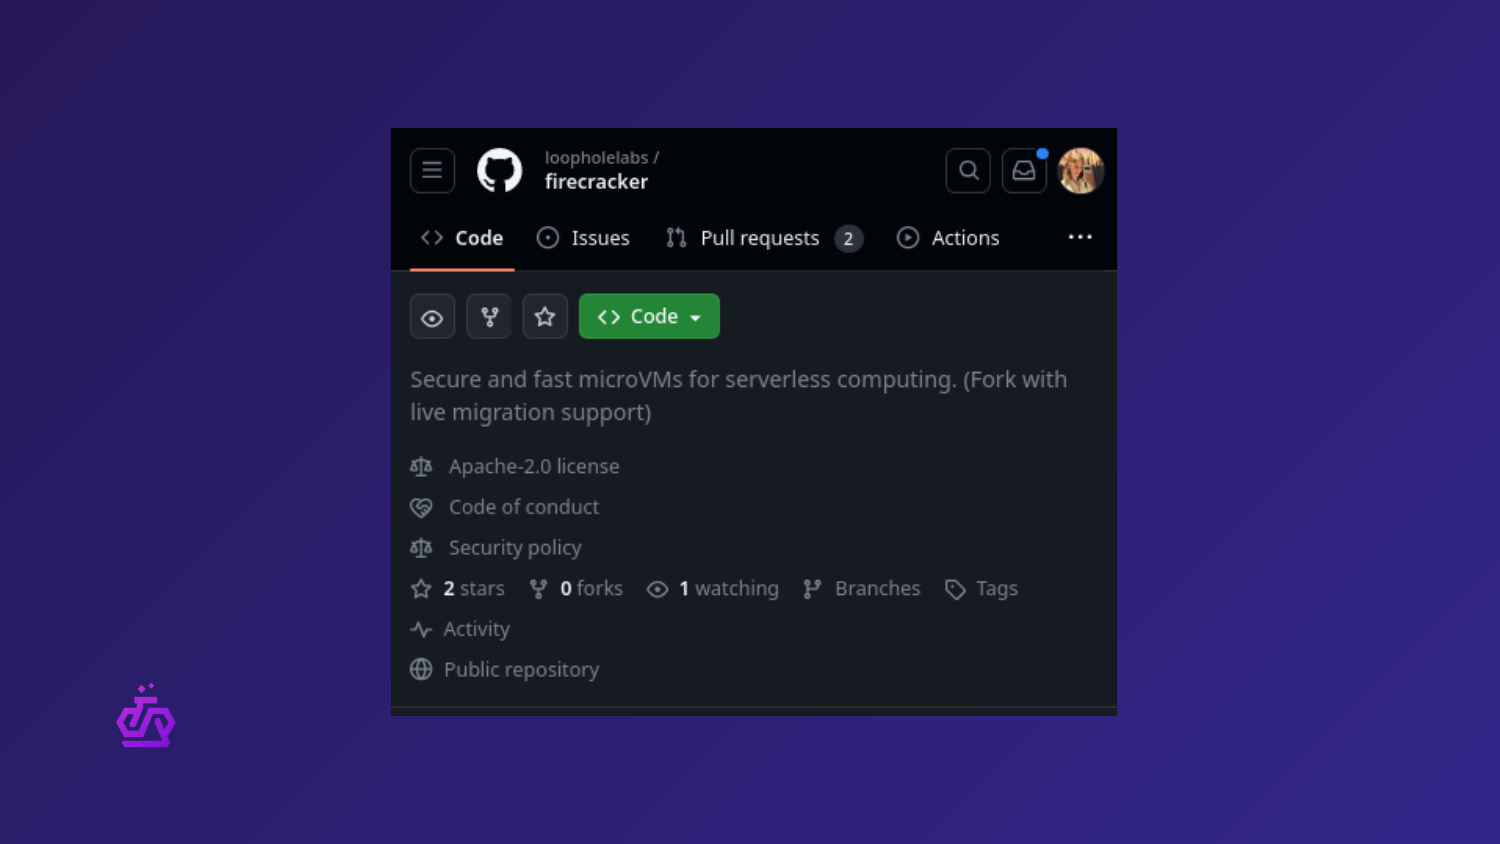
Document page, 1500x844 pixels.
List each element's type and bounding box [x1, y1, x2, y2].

picture [96, 661, 188, 773]
picture [390, 128, 1118, 716]
